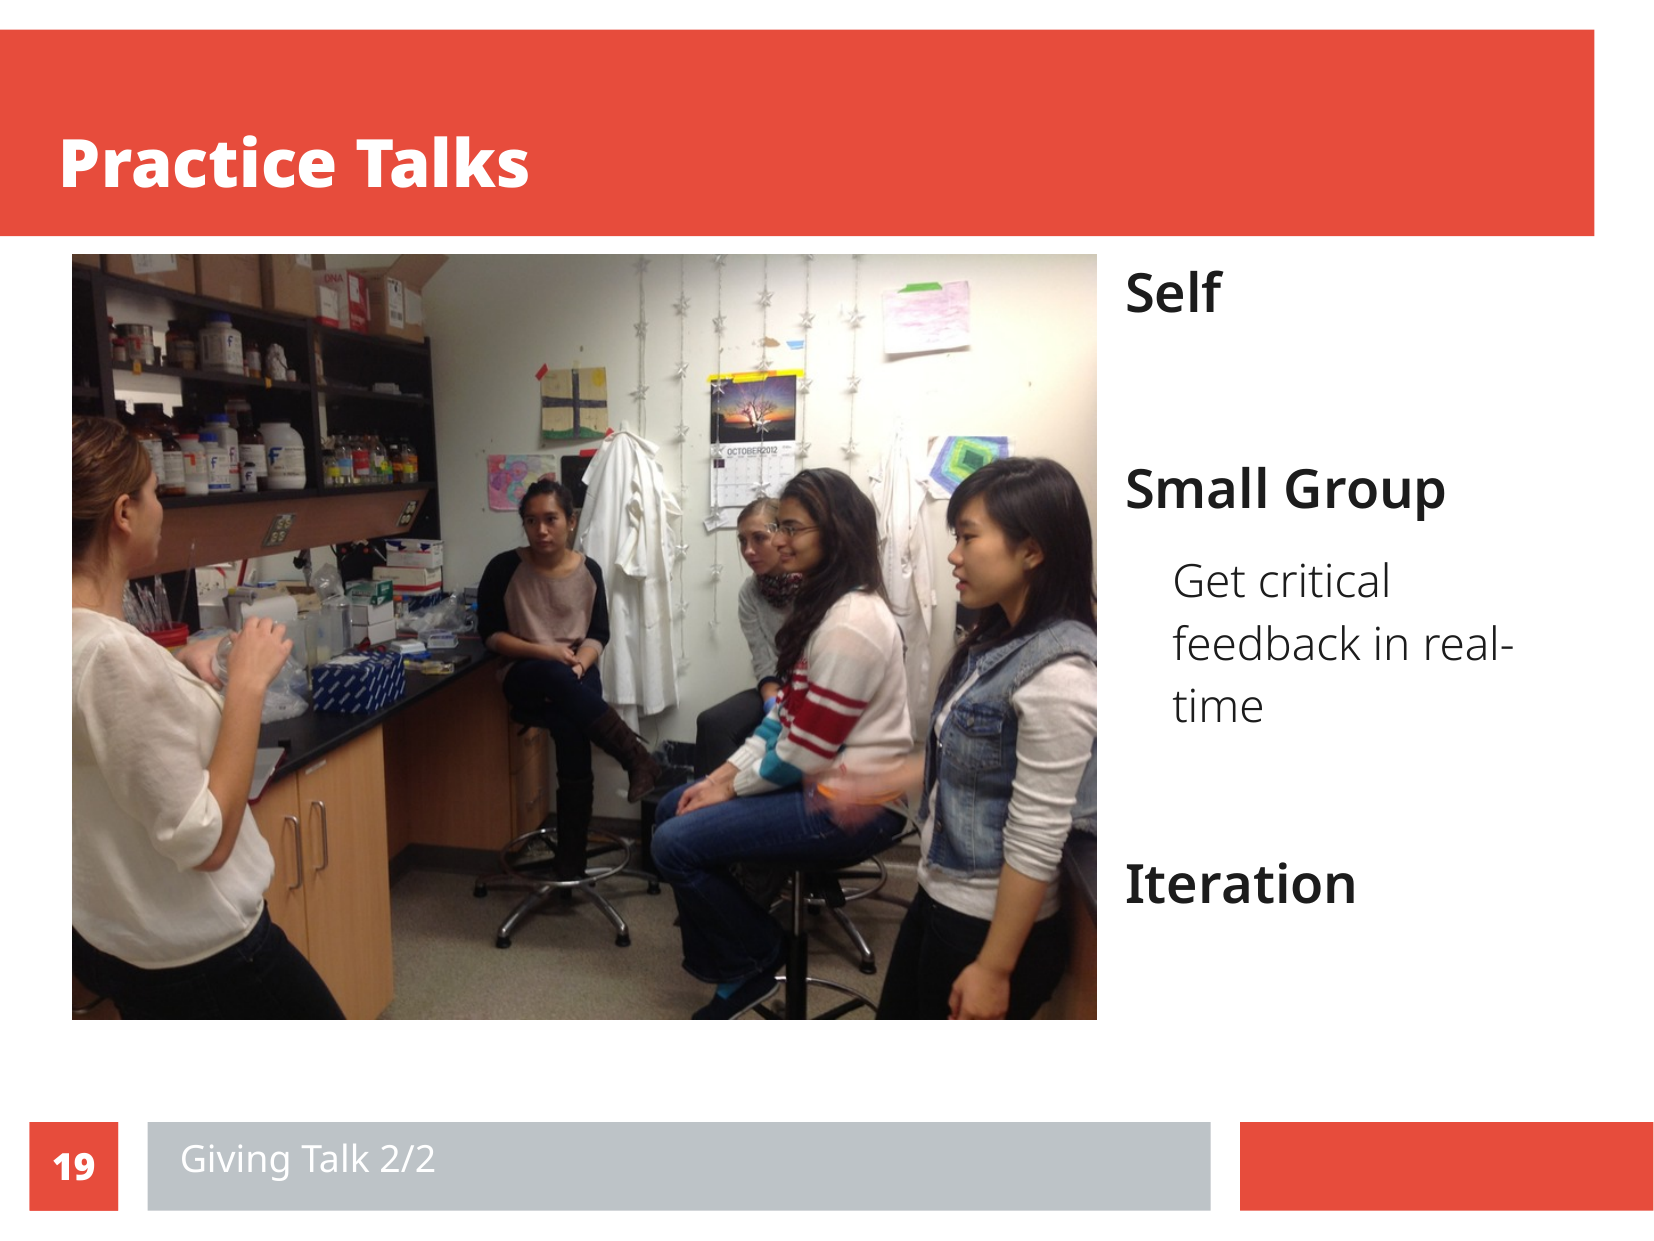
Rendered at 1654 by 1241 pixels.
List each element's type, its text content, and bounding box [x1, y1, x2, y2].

text_box Giving Talk 2/2 [165, 1125, 736, 1184]
list Self Small Group Get critical feedback in real-time Iteration [1125, 255, 1565, 1093]
title Practice Talks [59, 59, 1595, 207]
picture [72, 254, 1097, 1021]
